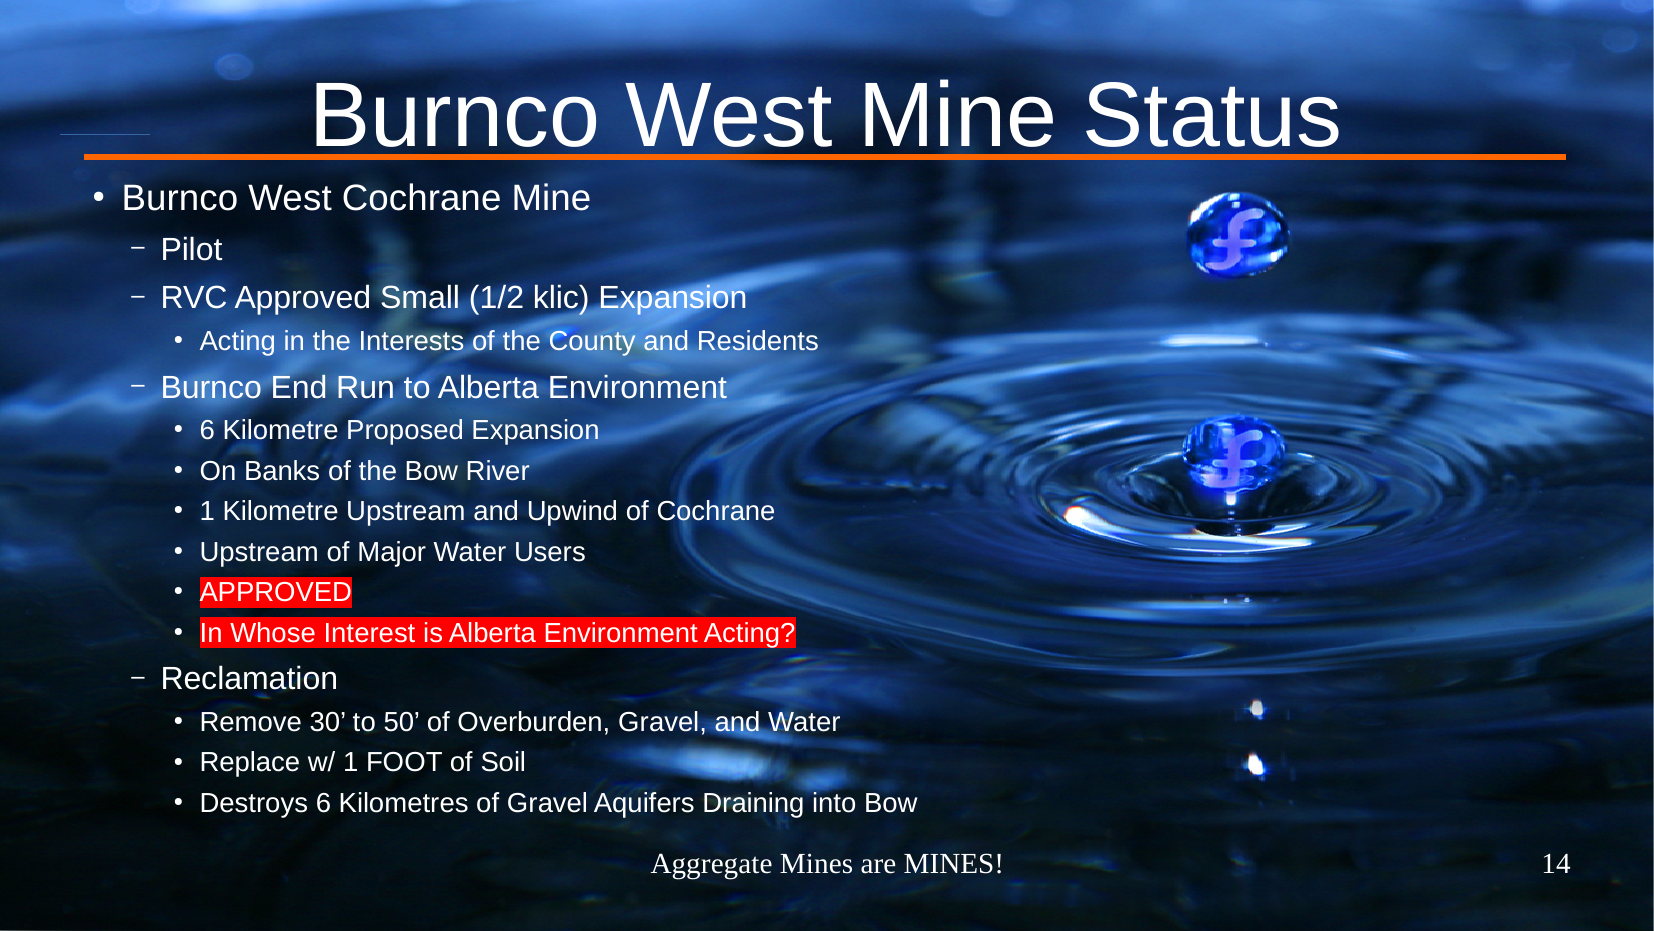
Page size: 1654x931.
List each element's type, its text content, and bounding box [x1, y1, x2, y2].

list Burnco West Cochrane Mine Pilot RVC Approved Small (1/2 klic) Expansion Acting in the Interests of the County and Residents Burnco End Run to Alberta Environment 6 Kilometre Proposed Expansion On Banks of the Bow River 1 Kilometre Upstream and Upwind of Cochrane Upstream of Major Water Users APPROVED In Whose Interest is Alberta Environment Acting? Reclamation Remove 30’ to 50’ of Overburden, Gravel, and Water Replace w/ 1 FOOT of Soil Destroys 6 Kilometres of Gravel Aquifers Draining into Bow [82, 177, 1571, 827]
title Burnco West Mine Status [82, 37, 1571, 177]
picture [0, 0, 1654, 931]
